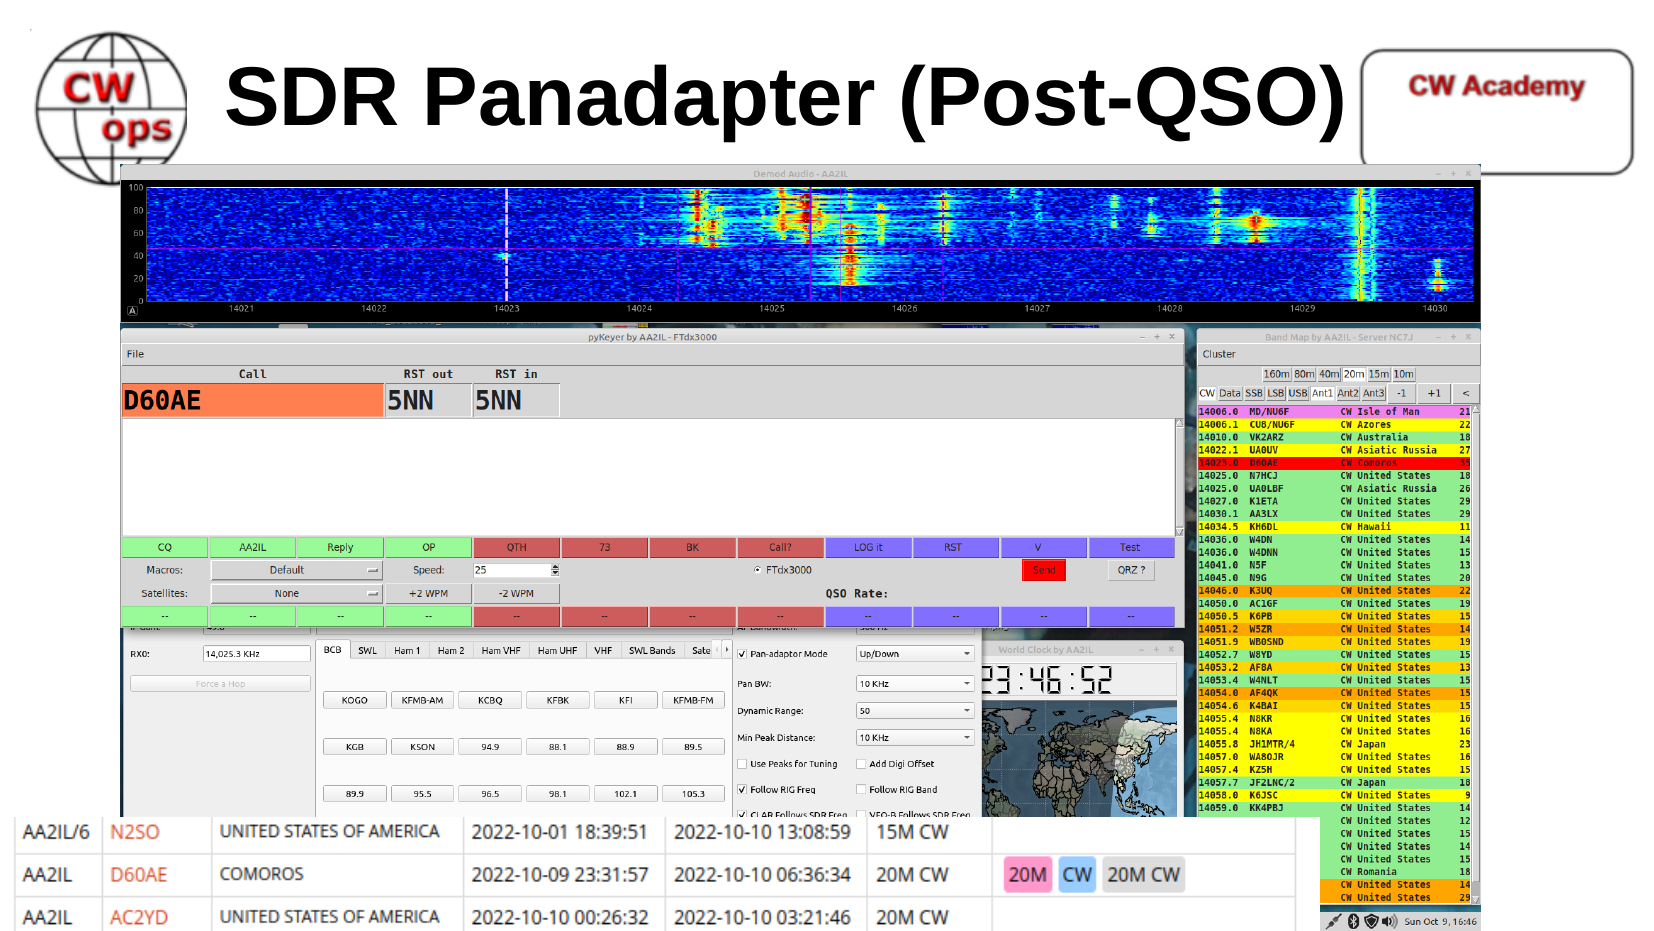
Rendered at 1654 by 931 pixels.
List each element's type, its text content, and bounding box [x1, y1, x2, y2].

picture [0, 29, 1640, 931]
title SDR Panadapter (Post-QSO) [41, 19, 1531, 175]
